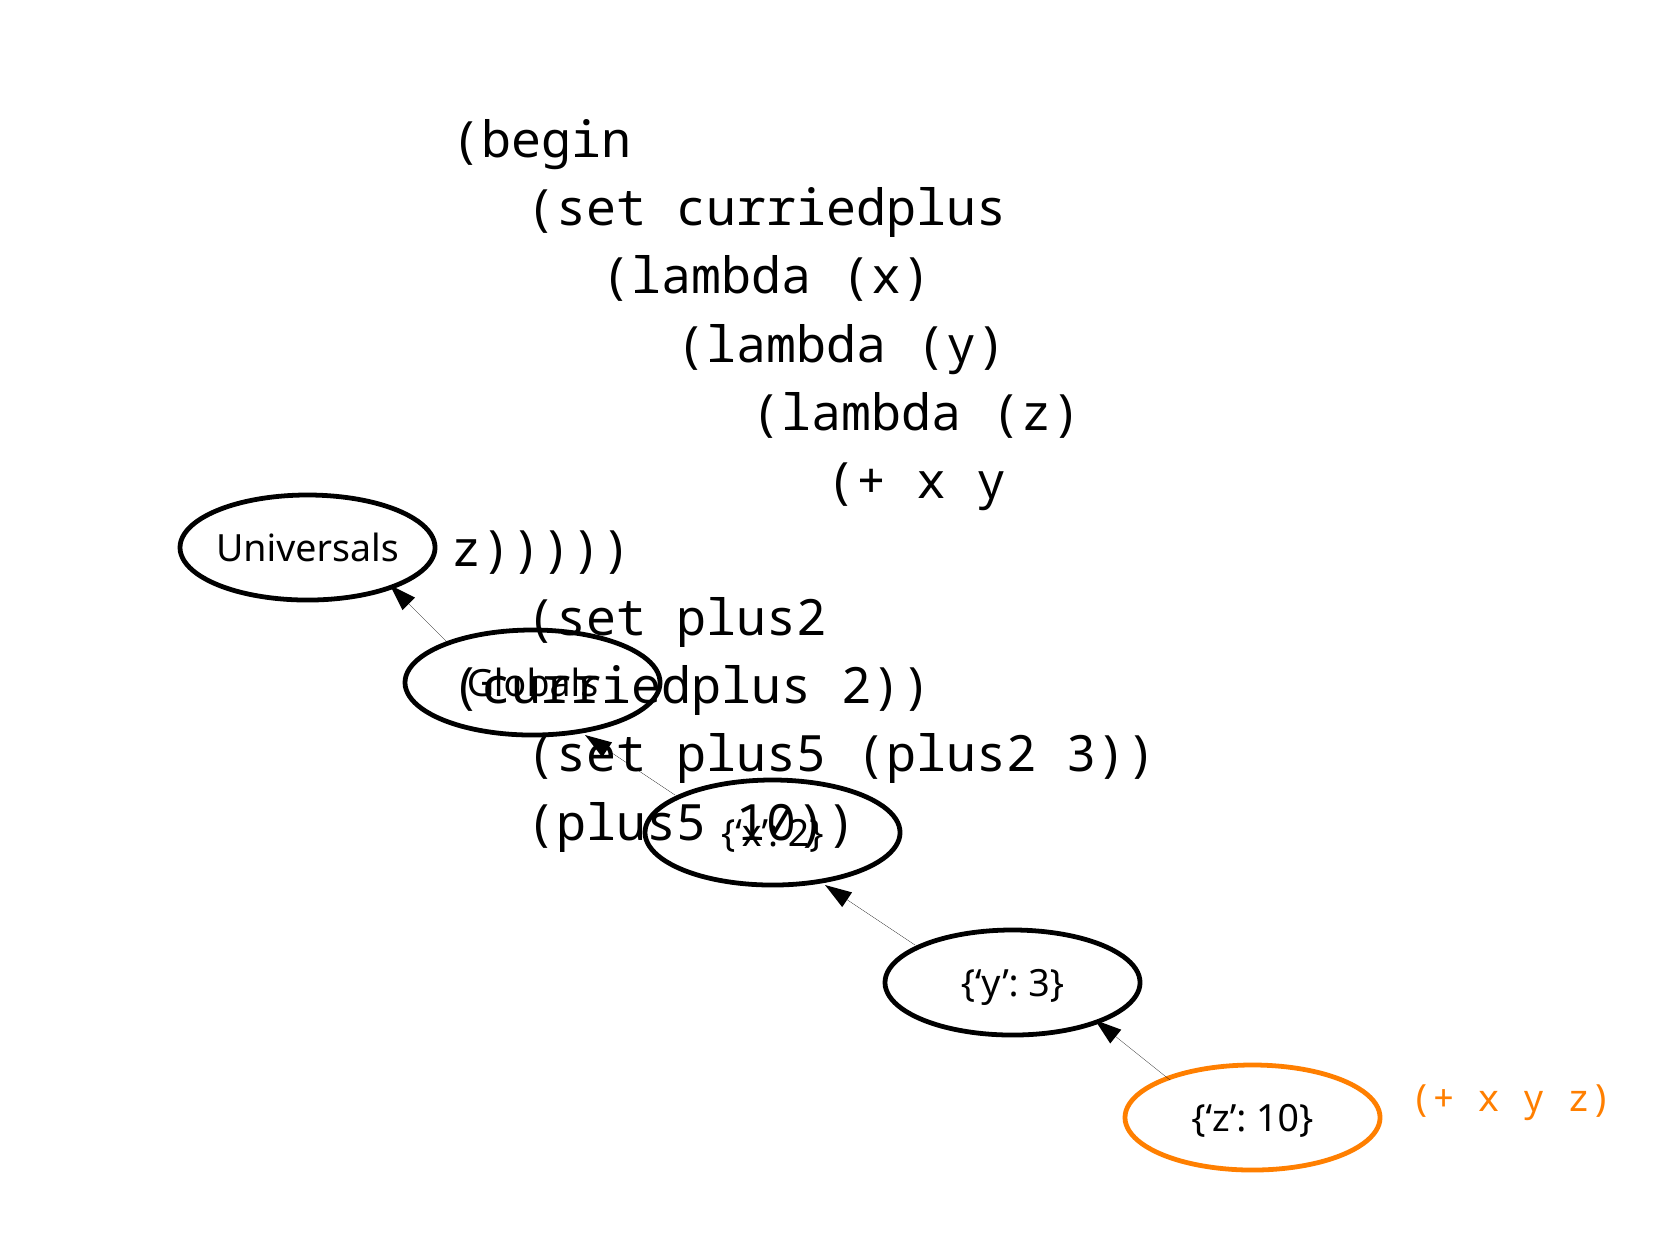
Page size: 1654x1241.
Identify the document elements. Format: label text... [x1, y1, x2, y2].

text_box {‘y’: 3} [885, 930, 1141, 1036]
text_box Universals [180, 495, 436, 601]
text_box (+ x y z) [1395, 1064, 1594, 1117]
text_box {‘x’: 2} [645, 780, 901, 886]
text_box Globals [405, 630, 661, 736]
text_box (begin (set curriedplus (lambda (x) (lambda (y) (lambda (z) (+ x y z))))) (set plus2 (curriedplus 2)) (set plus5 (plus2 3)) (plus5 10)) [436, 96, 1217, 612]
text_box {‘z’: 10} [1125, 1065, 1381, 1171]
